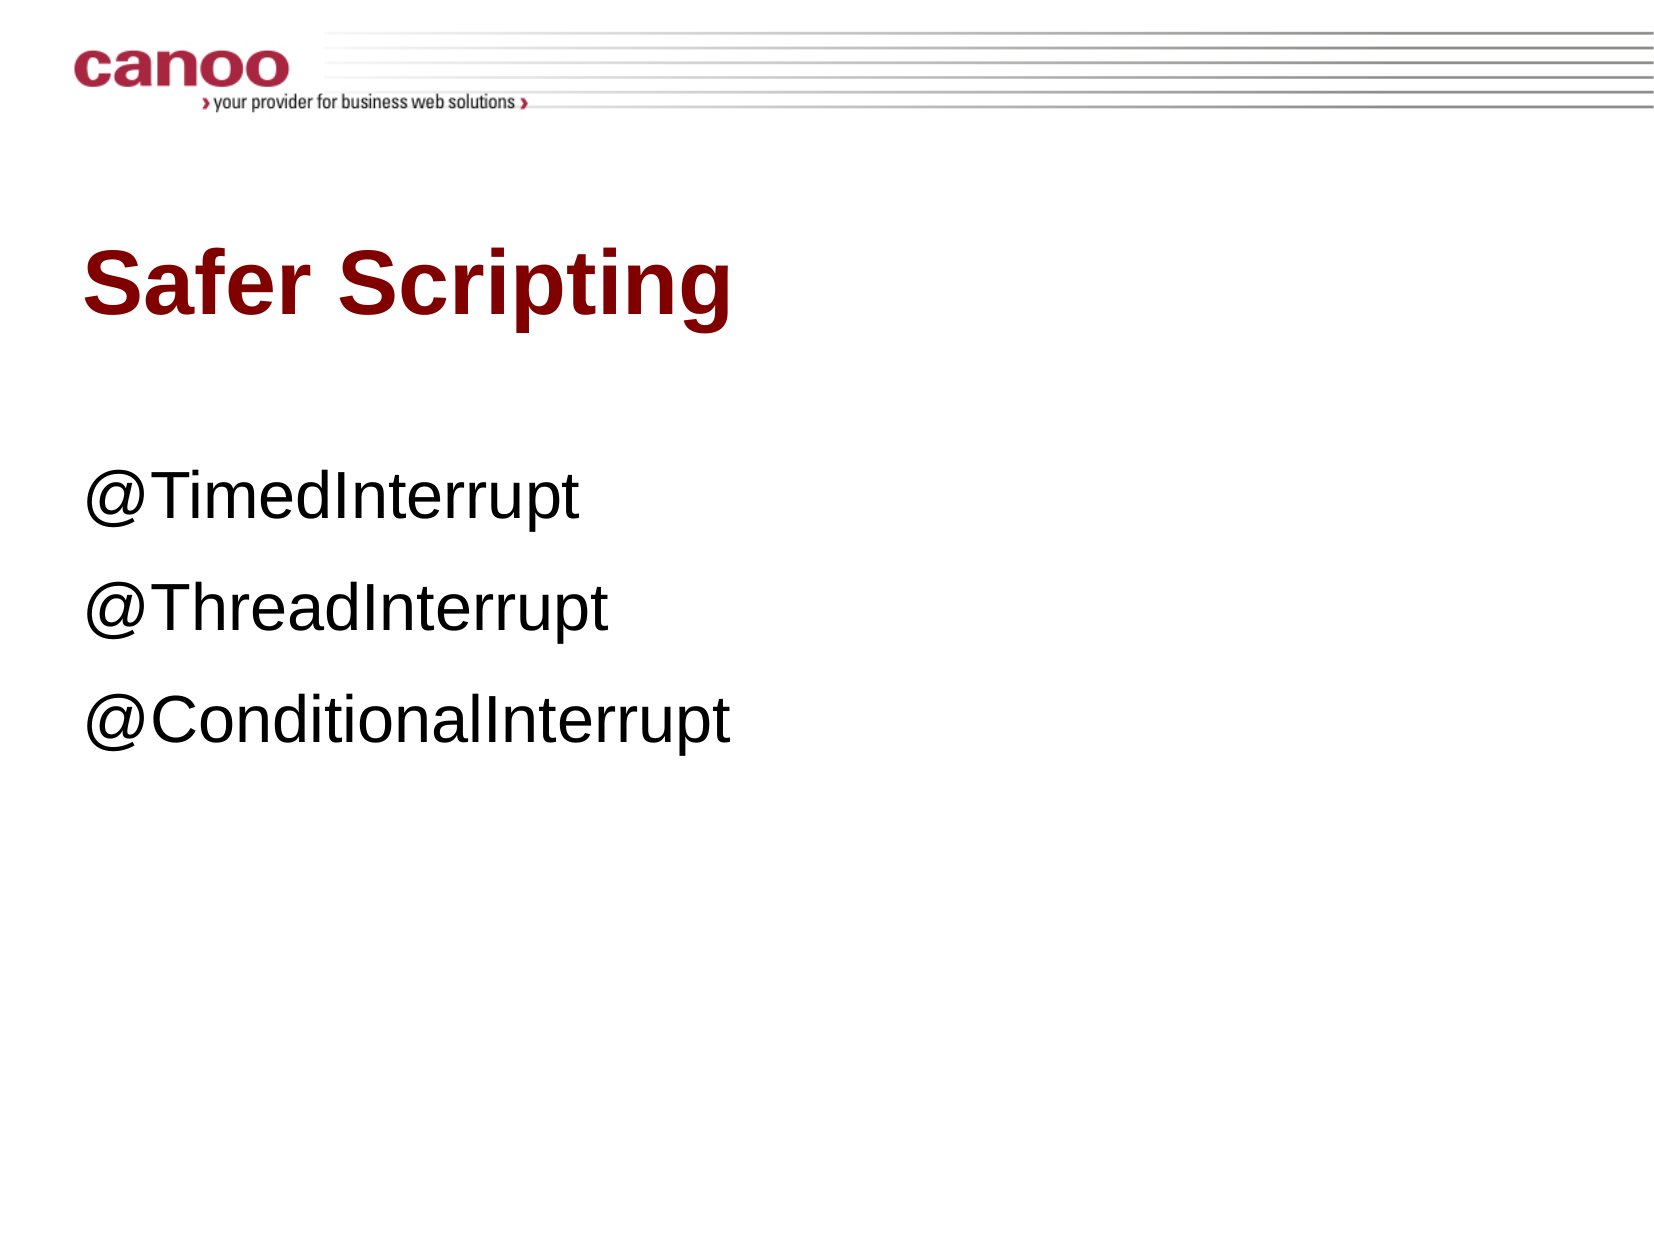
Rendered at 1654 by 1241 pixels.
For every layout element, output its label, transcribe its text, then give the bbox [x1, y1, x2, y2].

subtitle @TimedInterrupt @ThreadInterrupt @ConditionalInterrupt [82, 420, 1571, 1164]
title Safer Scripting [82, 179, 1571, 387]
picture [0, 0, 1654, 166]
